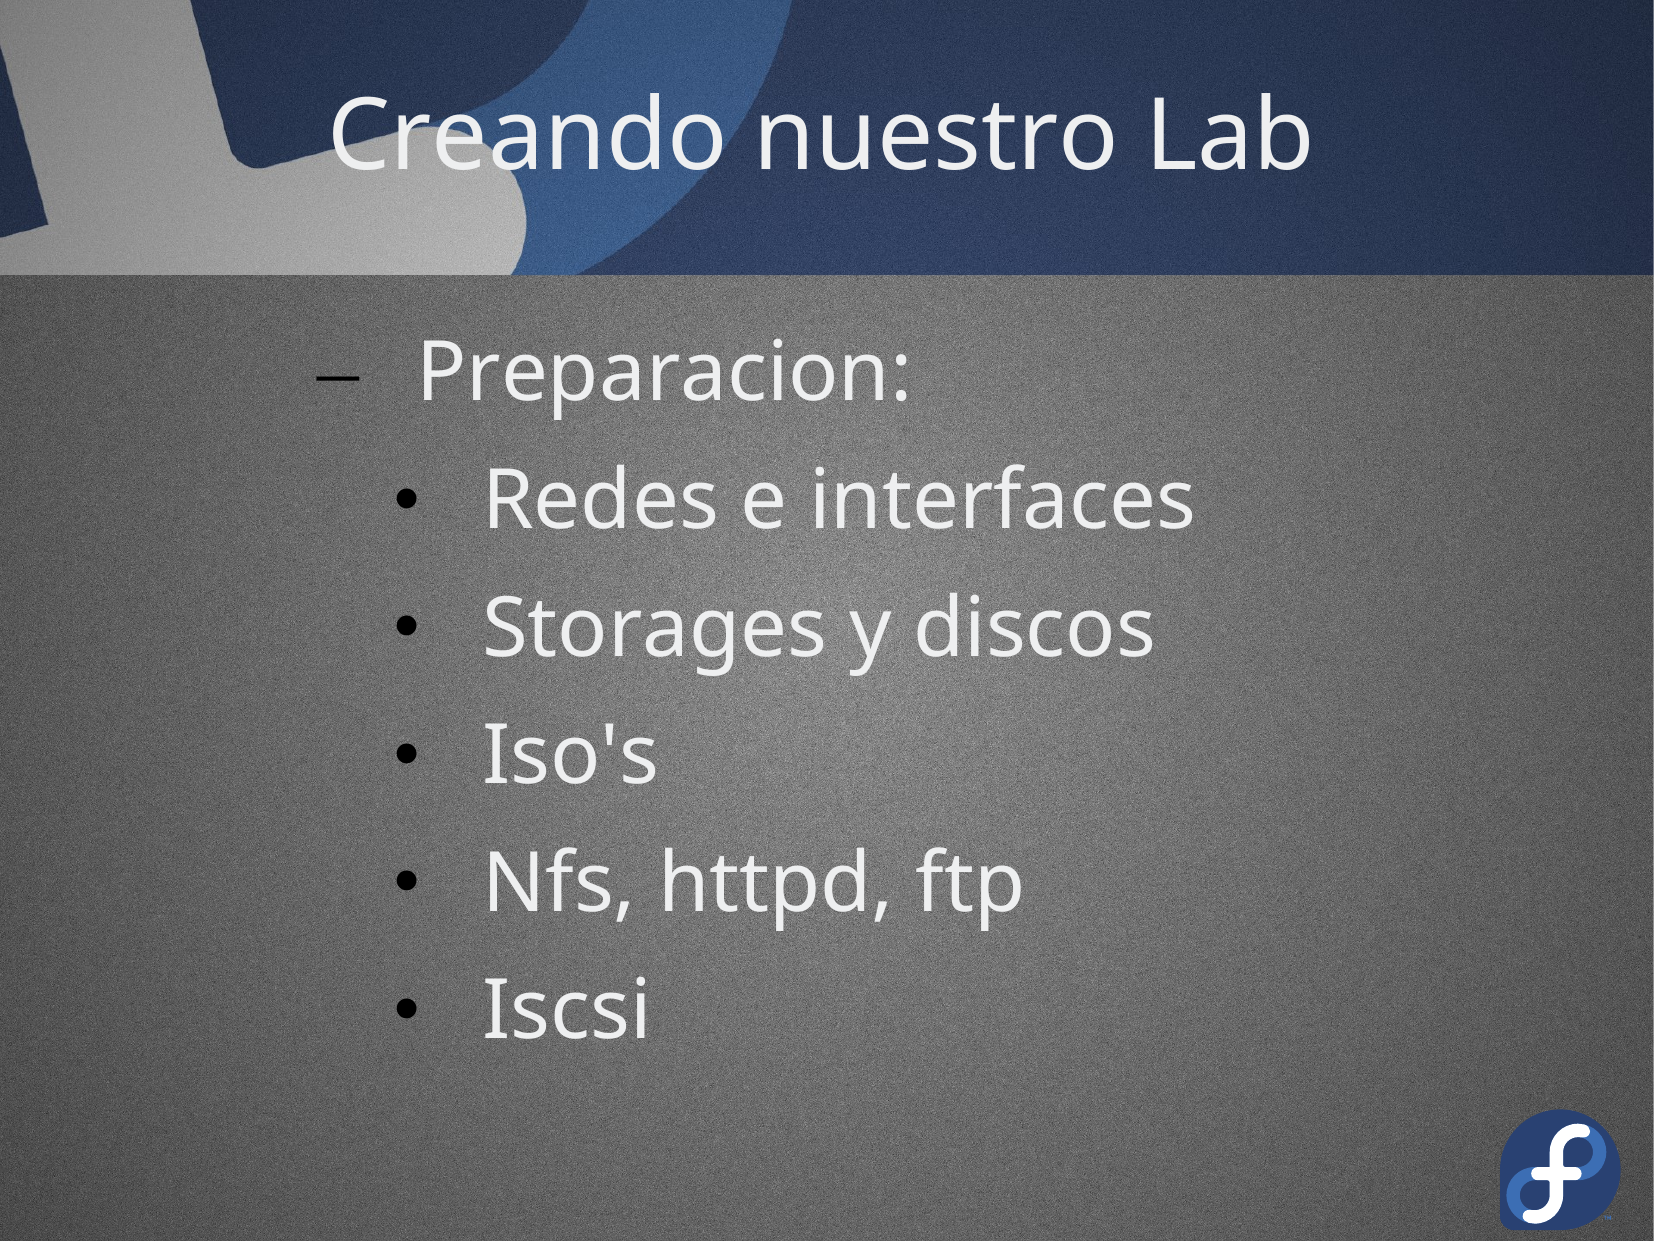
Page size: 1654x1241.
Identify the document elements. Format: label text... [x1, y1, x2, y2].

text_box Preparacion: Redes e interfaces Storages y discos Iso's Nfs, httpd, ftp Iscsi [210, 315, 1263, 1162]
text_box Creando nuestro Lab [83, 30, 1561, 237]
picture [0, 0, 1654, 1241]
